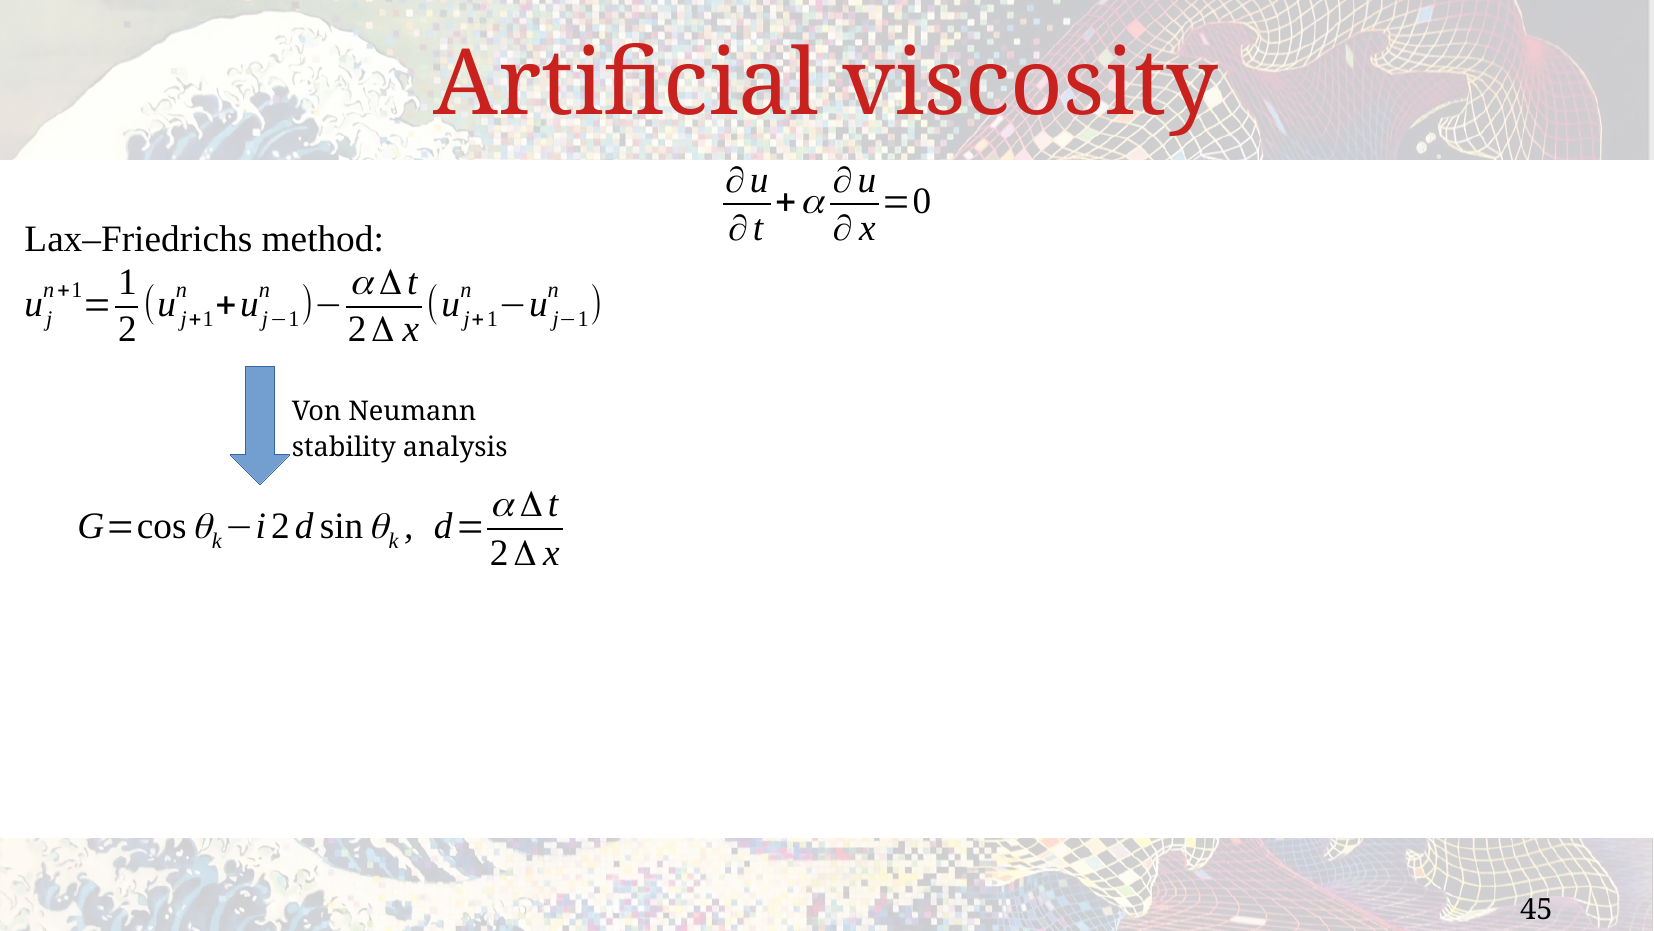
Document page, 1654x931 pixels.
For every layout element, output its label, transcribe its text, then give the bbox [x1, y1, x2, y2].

chart [71, 484, 572, 573]
chart [18, 218, 609, 351]
text_box Von Neumann stability analysis [298, 383, 501, 453]
title Artificial viscosity [0, 33, 1654, 126]
text_box [230, 366, 290, 484]
chart [715, 159, 939, 248]
